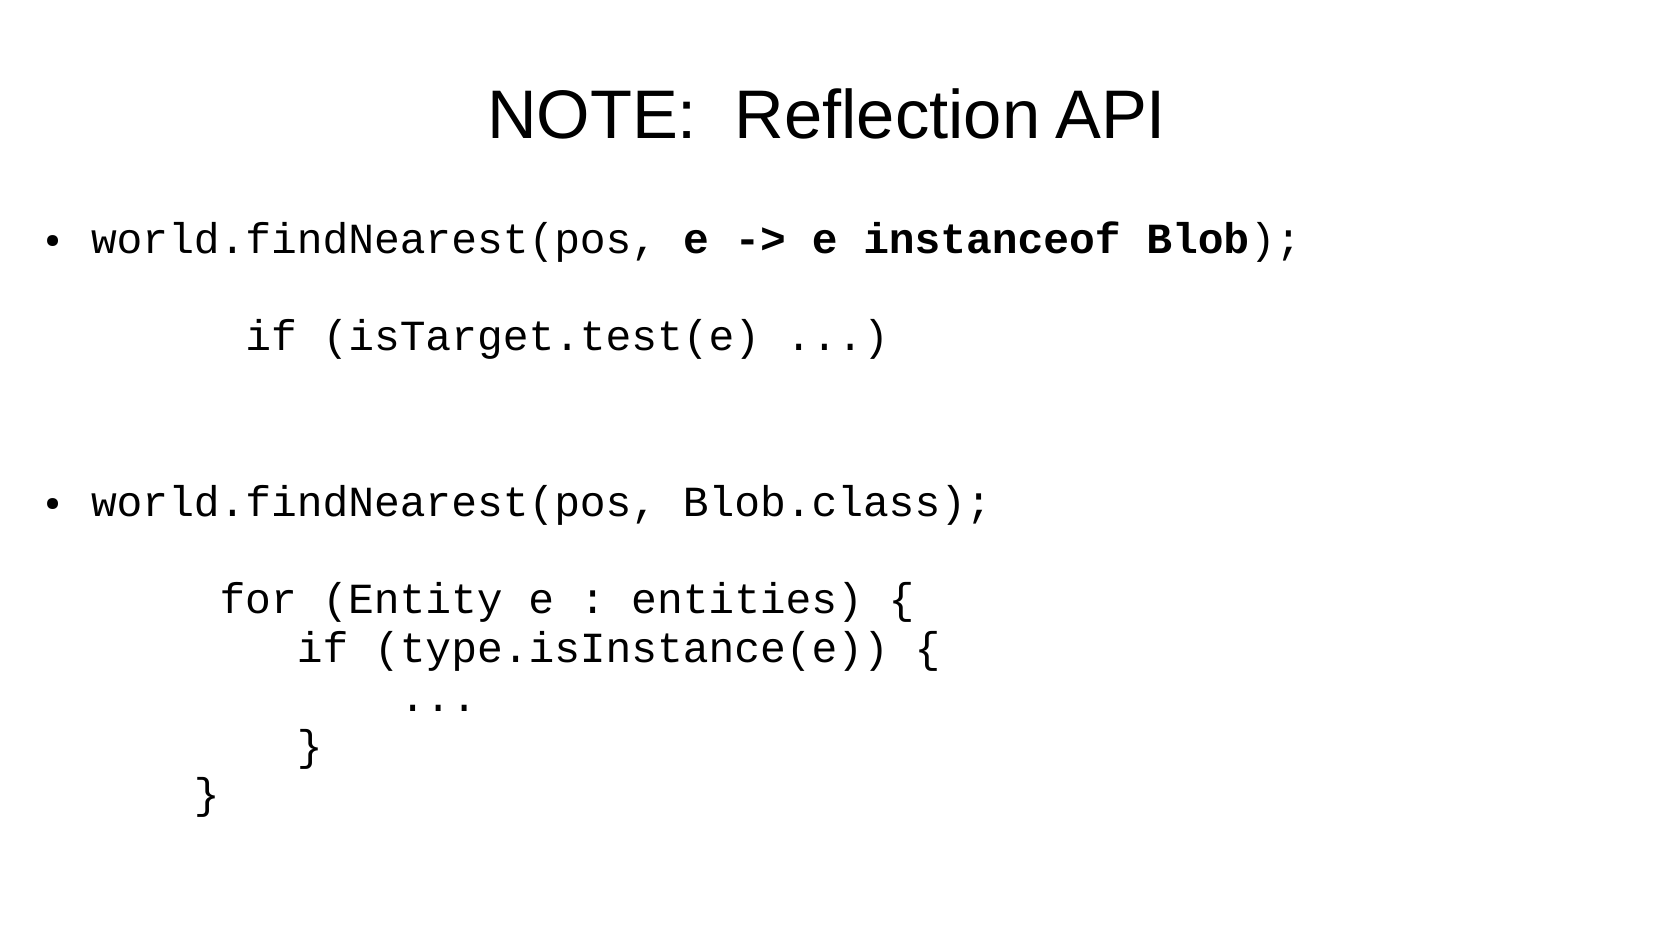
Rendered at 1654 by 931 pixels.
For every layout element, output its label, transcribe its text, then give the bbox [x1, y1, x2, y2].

list world.findNearest(pos, e -> e instanceof Blob); if (isTarget.test(e) ...) world.findNearest(pos, Blob.class); for (Entity e : entities) { if (type.isInstance(e)) { ... } } [30, 217, 1591, 826]
title NOTE: Reflection API [82, 37, 1571, 193]
